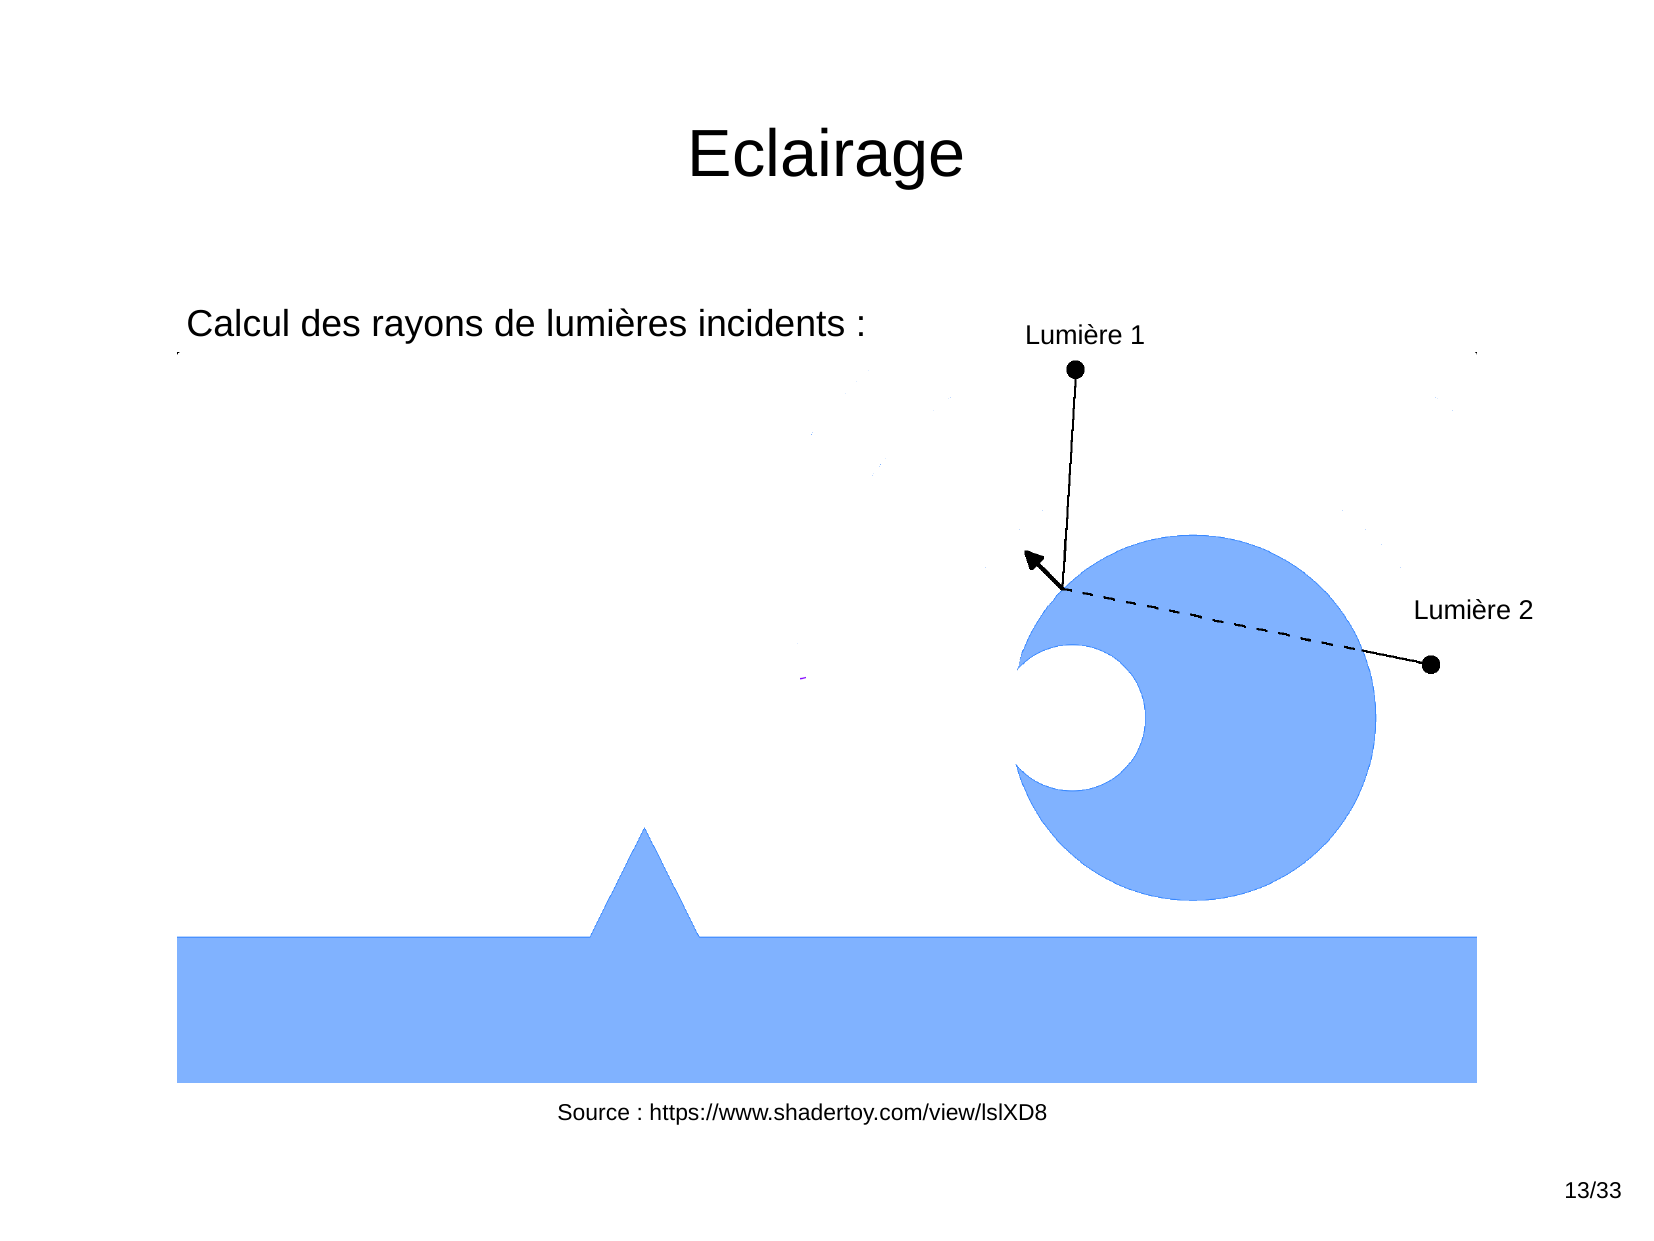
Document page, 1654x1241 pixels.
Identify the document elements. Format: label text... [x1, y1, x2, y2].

picture [177, 352, 1477, 1083]
text_box Lumière 2 [1398, 587, 1549, 633]
text_box Calcul des rayons de lumières incidents : [171, 295, 882, 353]
title Eclairage [82, 49, 1571, 257]
text_box Source : https://www.shadertoy.com/view/lslXD8 [542, 1092, 1063, 1133]
text_box 13/33 [1549, 1170, 1637, 1211]
text_box Lumière 1 [1010, 312, 1160, 358]
